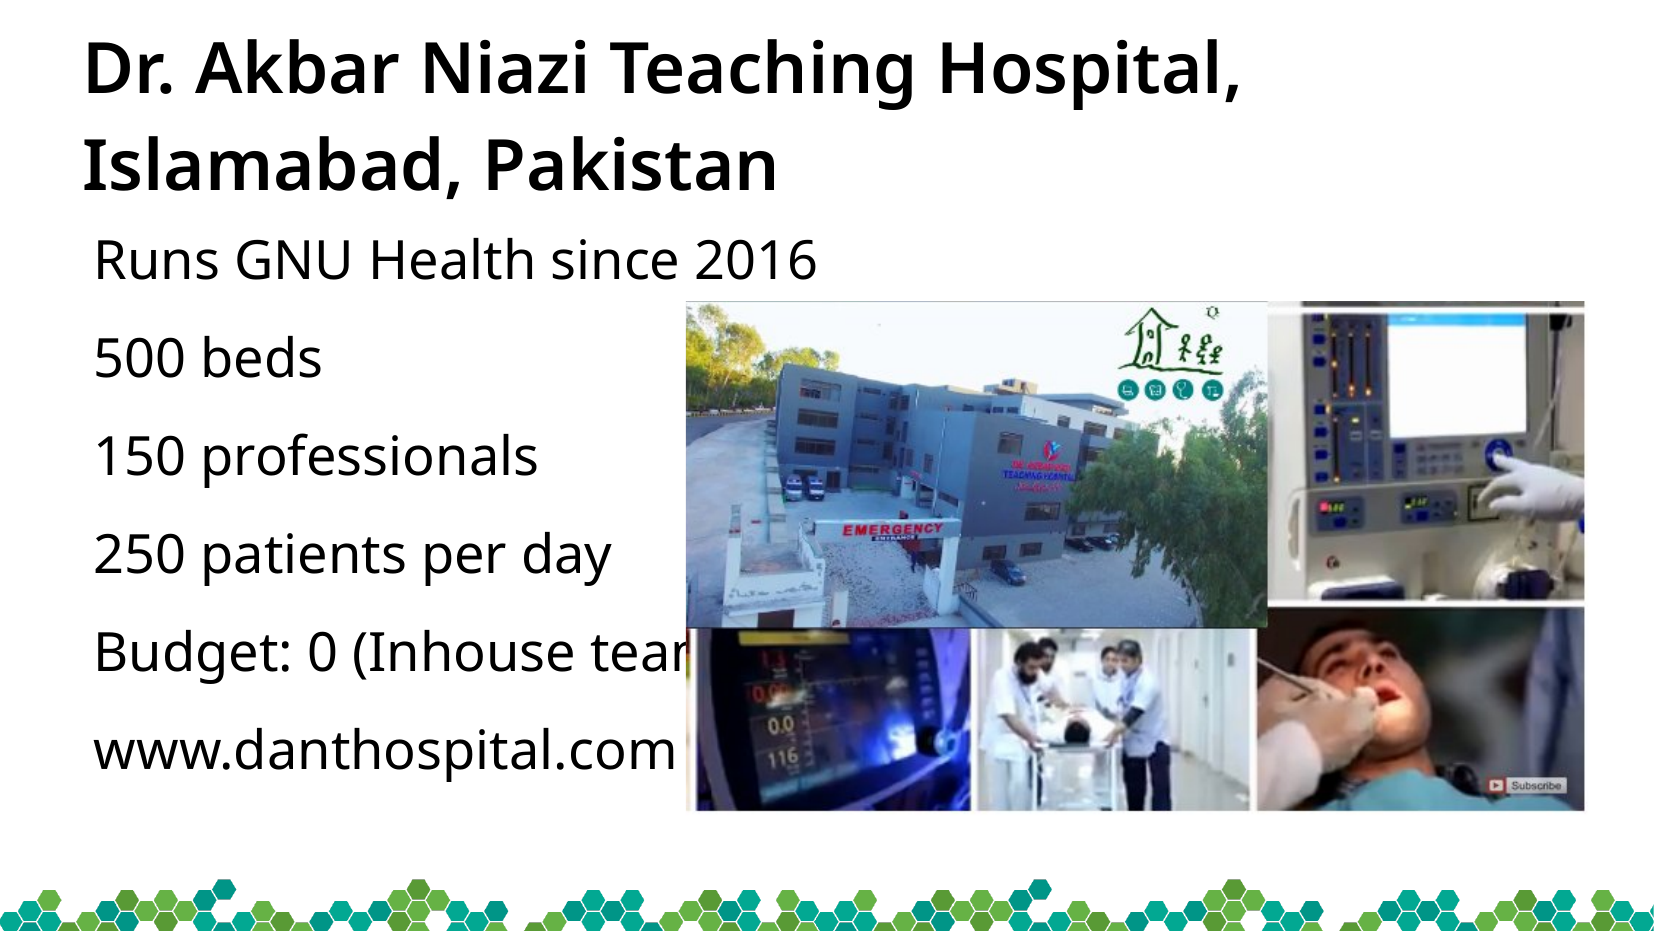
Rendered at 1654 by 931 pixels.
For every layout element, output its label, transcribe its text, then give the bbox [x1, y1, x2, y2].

title Dr. Akbar Niazi Teaching Hospital, Islamabad, Pakistan [82, 25, 1571, 204]
picture [0, 871, 1654, 931]
list Runs GNU Health since 2016 500 beds 150 professionals 250 patients per day Budget: 0 (Inhouse team) www.danthospital.com [93, 221, 1608, 837]
picture [685, 301, 1589, 817]
